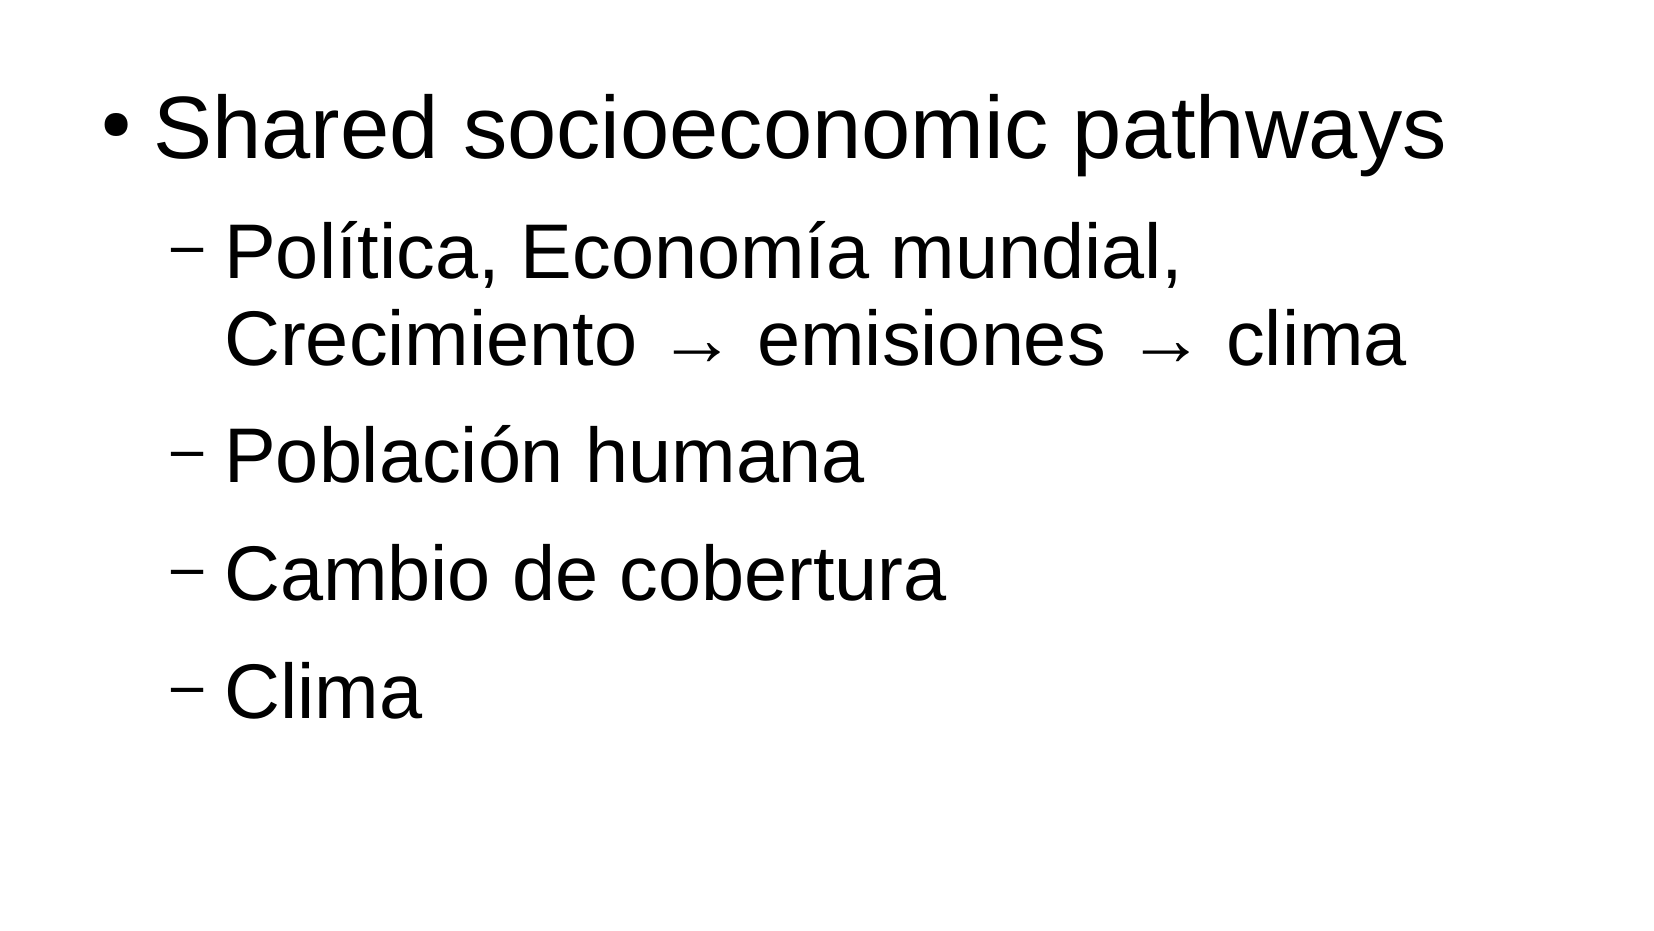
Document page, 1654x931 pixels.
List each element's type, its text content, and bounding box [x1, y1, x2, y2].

list Shared socioeconomic pathways Política, Economía mundial, Crecimiento → emisiones → clima Población humana Cambio de cobertura Clima [82, 78, 1571, 798]
